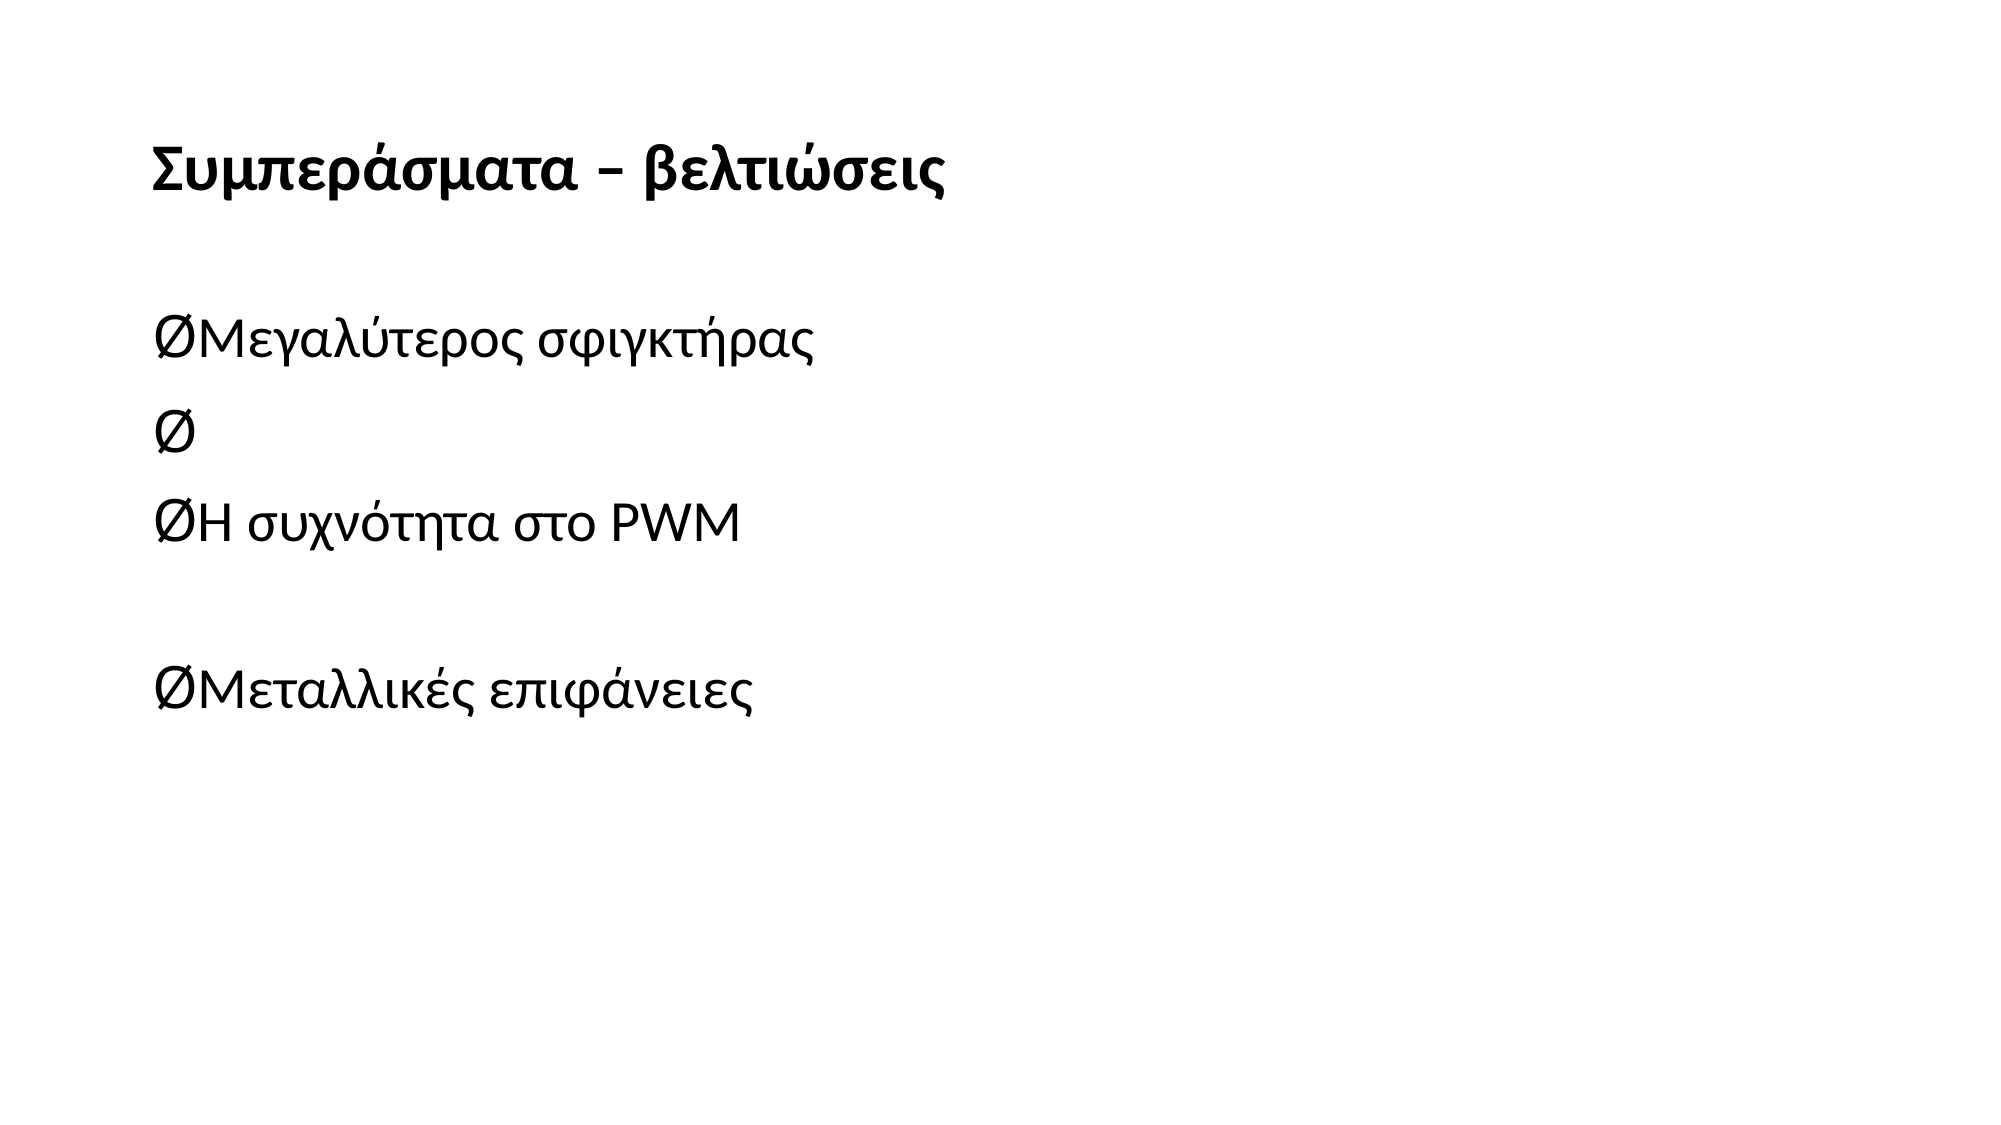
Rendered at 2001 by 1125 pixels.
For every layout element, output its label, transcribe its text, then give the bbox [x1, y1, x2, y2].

title Συμπεράσματα – βελτιώσεις [137, 59, 1863, 278]
list Μεγαλύτερος σφιγκτήρας Η συχνότητα στο PWM Μεταλλικές επιφάνειες [137, 299, 1863, 1014]
